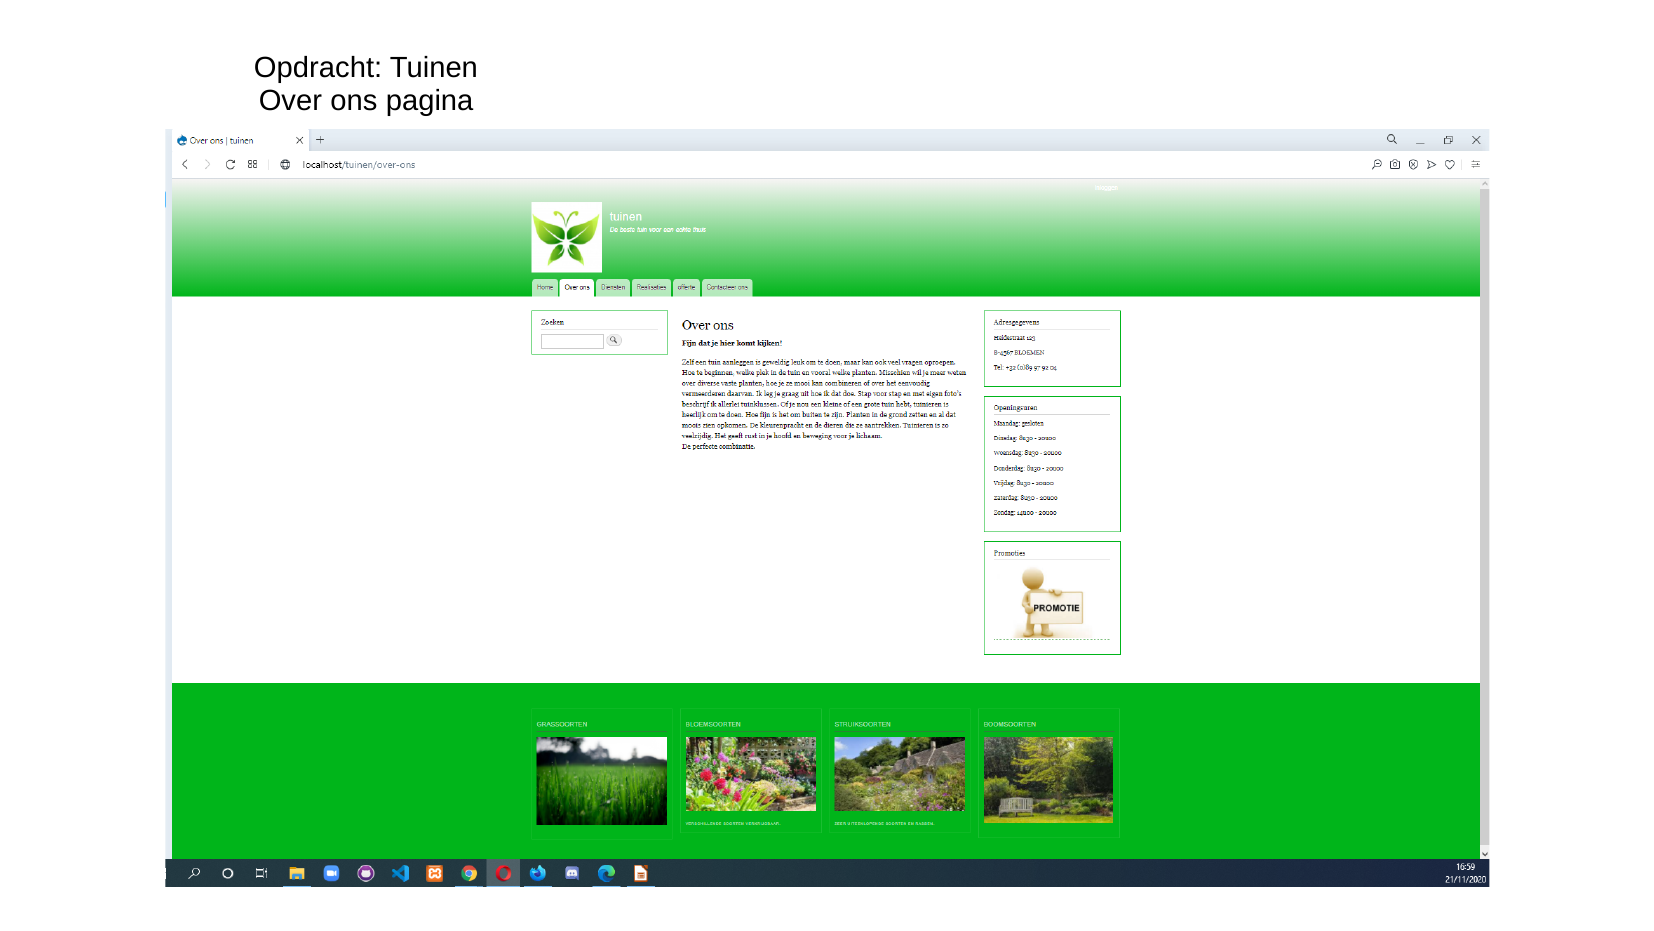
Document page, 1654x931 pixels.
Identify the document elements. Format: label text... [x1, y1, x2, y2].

picture [165, 129, 1490, 888]
title Opdracht: Tuinen Over ons pagina [82, 37, 650, 130]
